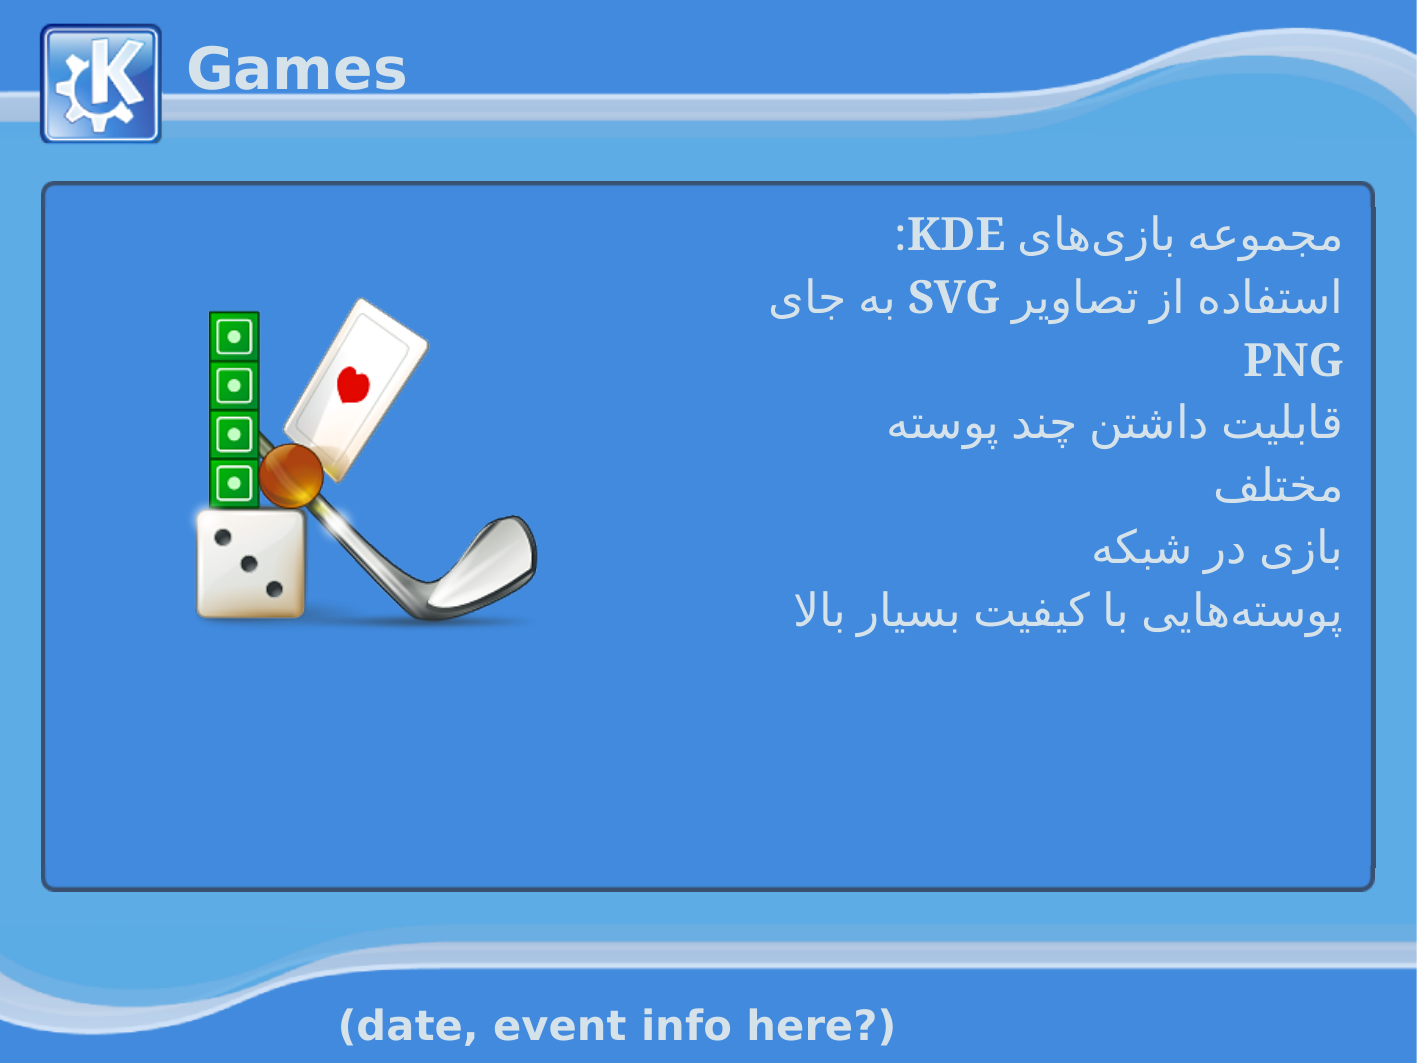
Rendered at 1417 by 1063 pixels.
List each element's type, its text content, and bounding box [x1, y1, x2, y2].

picture [0, 0, 1417, 1063]
text_box Games [171, 27, 1048, 111]
text_box مجموعه بازی‌های KDE: استفاده از تصاویر SVG به جای PNG قابلیت داشتن چند پوسته مختلف بازی در شبکه پوسته‌هایی با کیفیت بسیار بالا [750, 194, 1359, 564]
